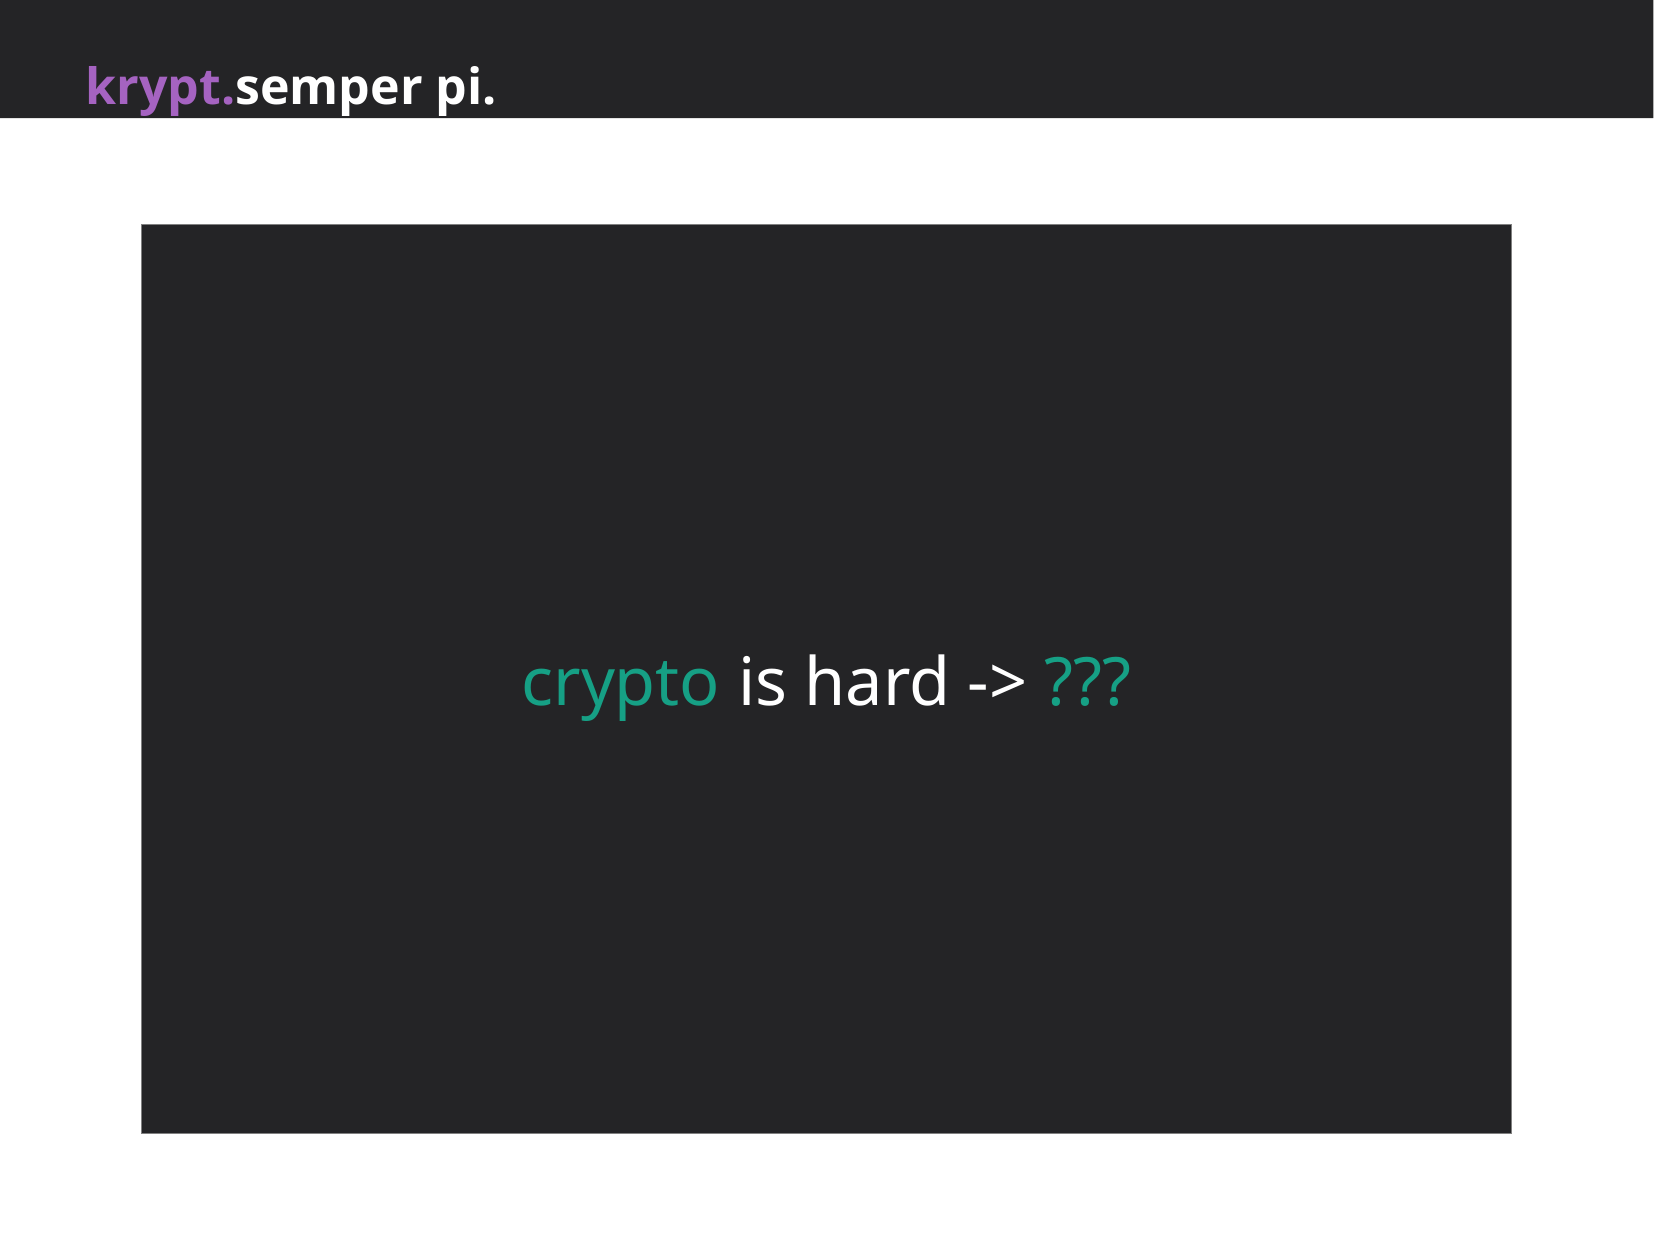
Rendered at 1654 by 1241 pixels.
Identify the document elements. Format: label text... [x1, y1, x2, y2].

text_box krypt.semper pi. [70, 43, 544, 119]
text_box crypto is hard -> ??? [141, 224, 1512, 1134]
text_box [0, 0, 1654, 119]
